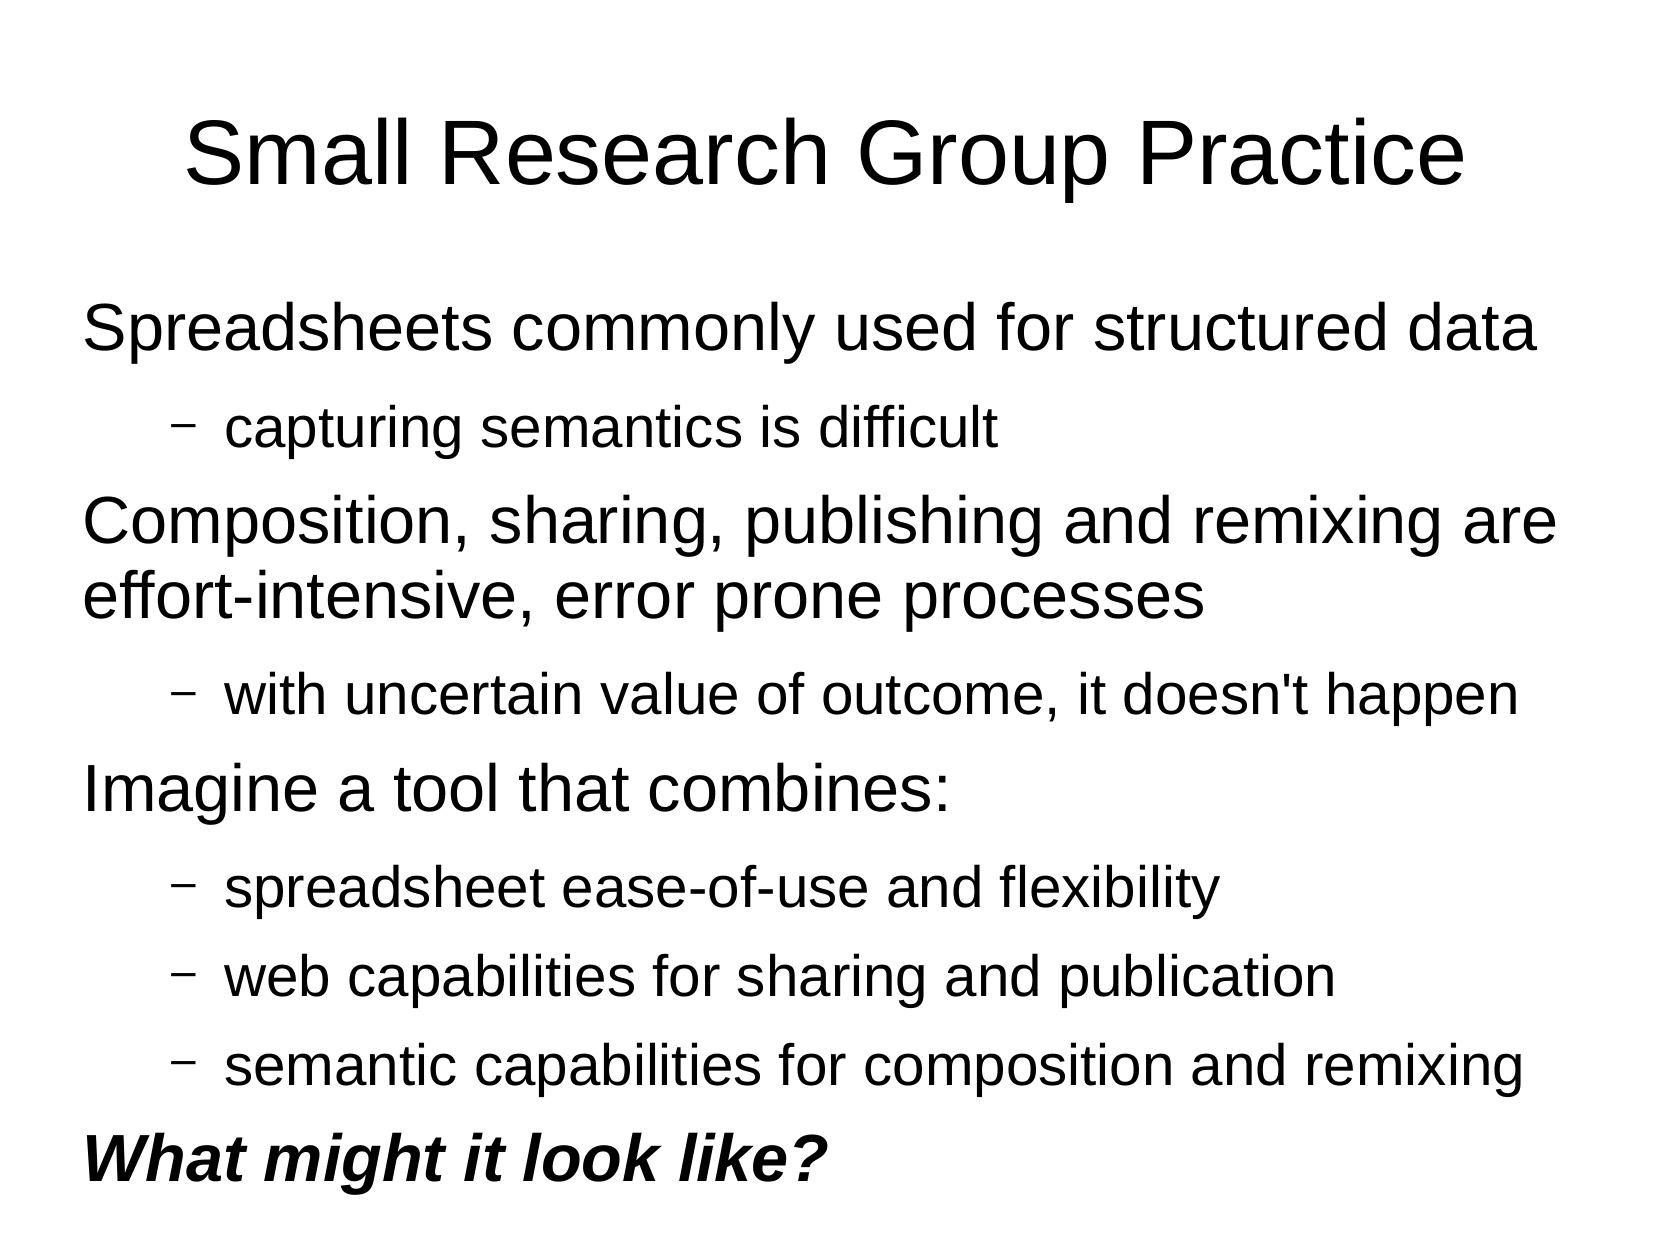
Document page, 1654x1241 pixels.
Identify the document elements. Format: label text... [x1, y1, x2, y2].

title Small Research Group Practice [82, 49, 1571, 257]
list Spreadsheets commonly used for structured data capturing semantics is difficult Composition, sharing, publishing and remixing are effort-intensive, error prone processes with uncertain value of outcome, it doesn't happen Imagine a tool that combines: spreadsheet ease-of-use and flexibility web capabilities for sharing and publication semantic capabilities for composition and remixing What might it look like? [82, 290, 1571, 1195]
